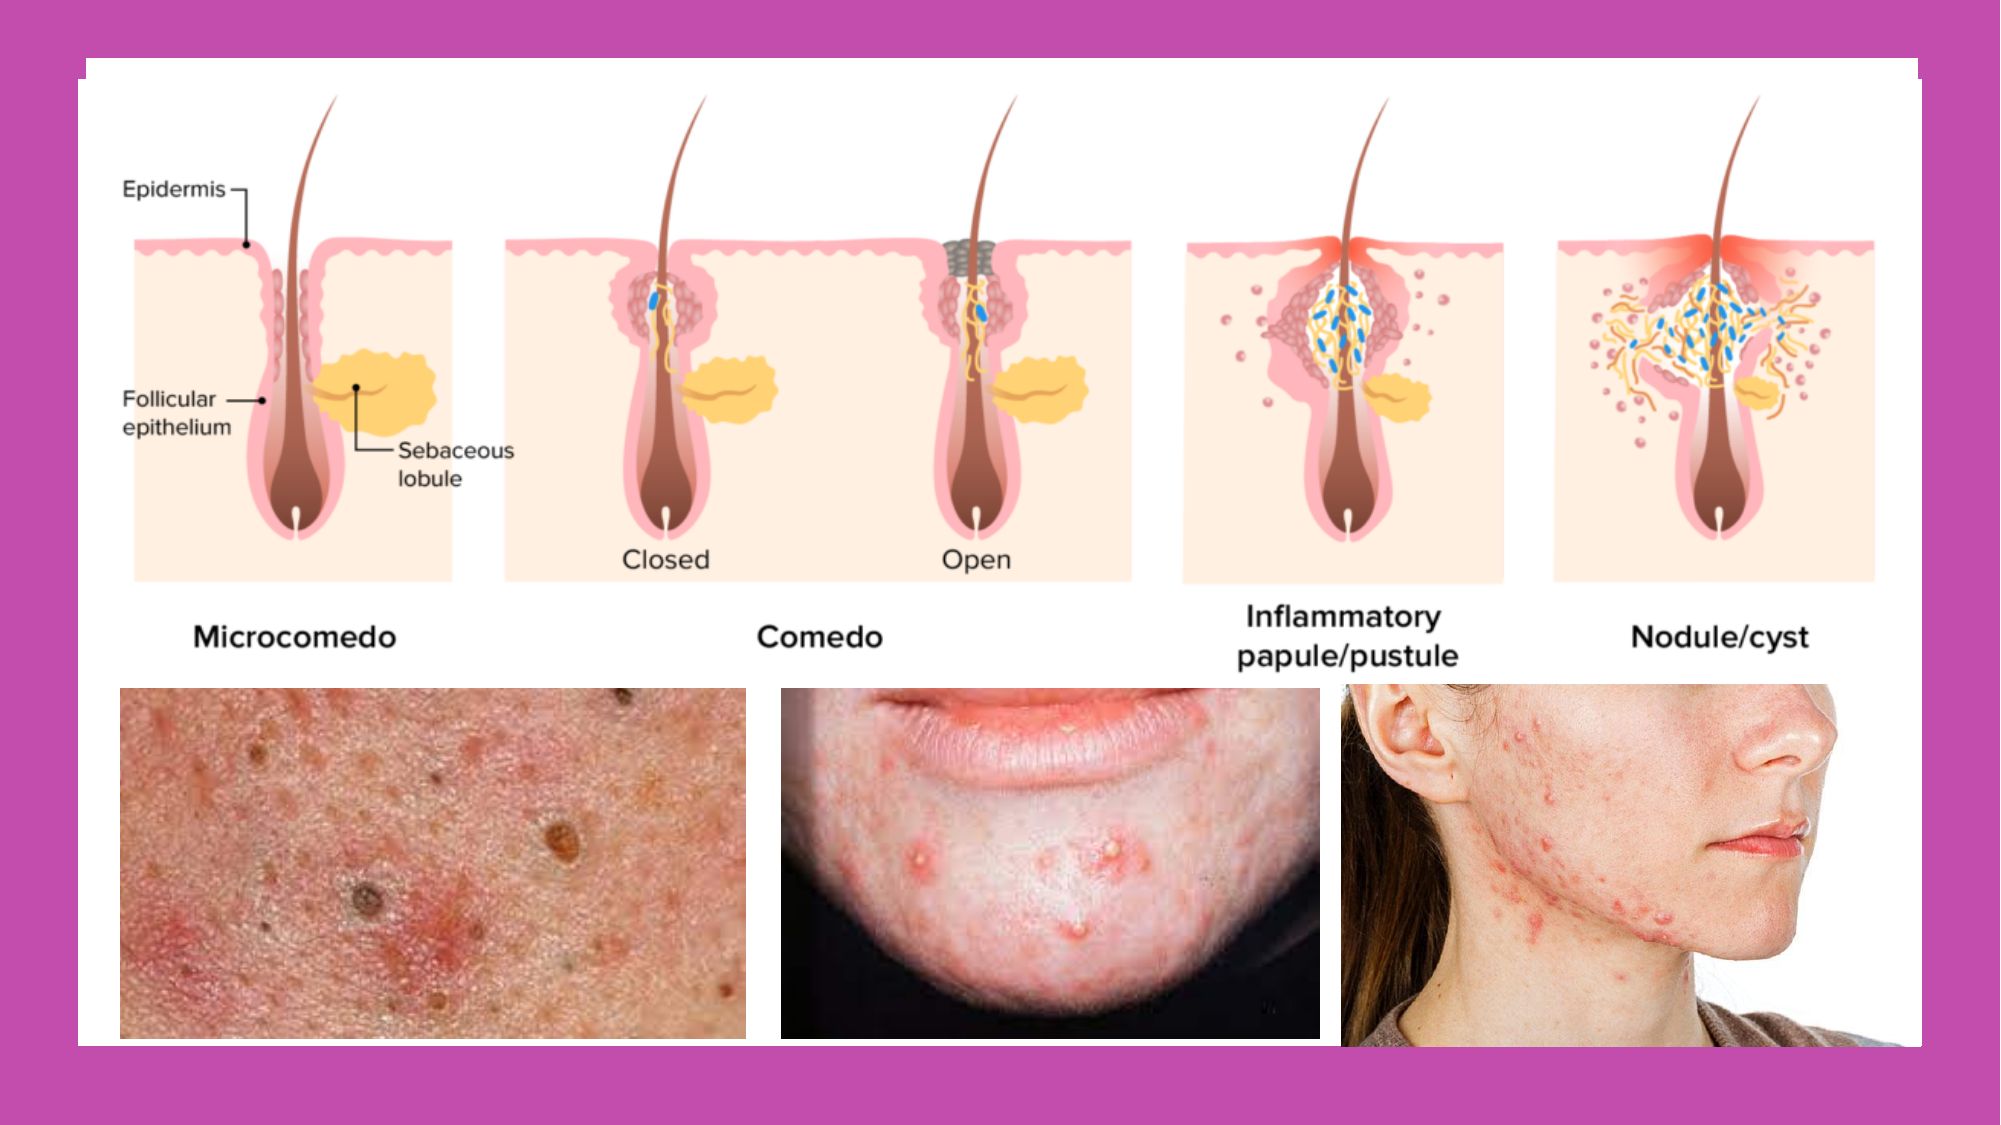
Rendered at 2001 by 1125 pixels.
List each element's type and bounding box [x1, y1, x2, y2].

picture [86, 59, 1921, 1047]
text_box [0, 0, 2000, 1125]
